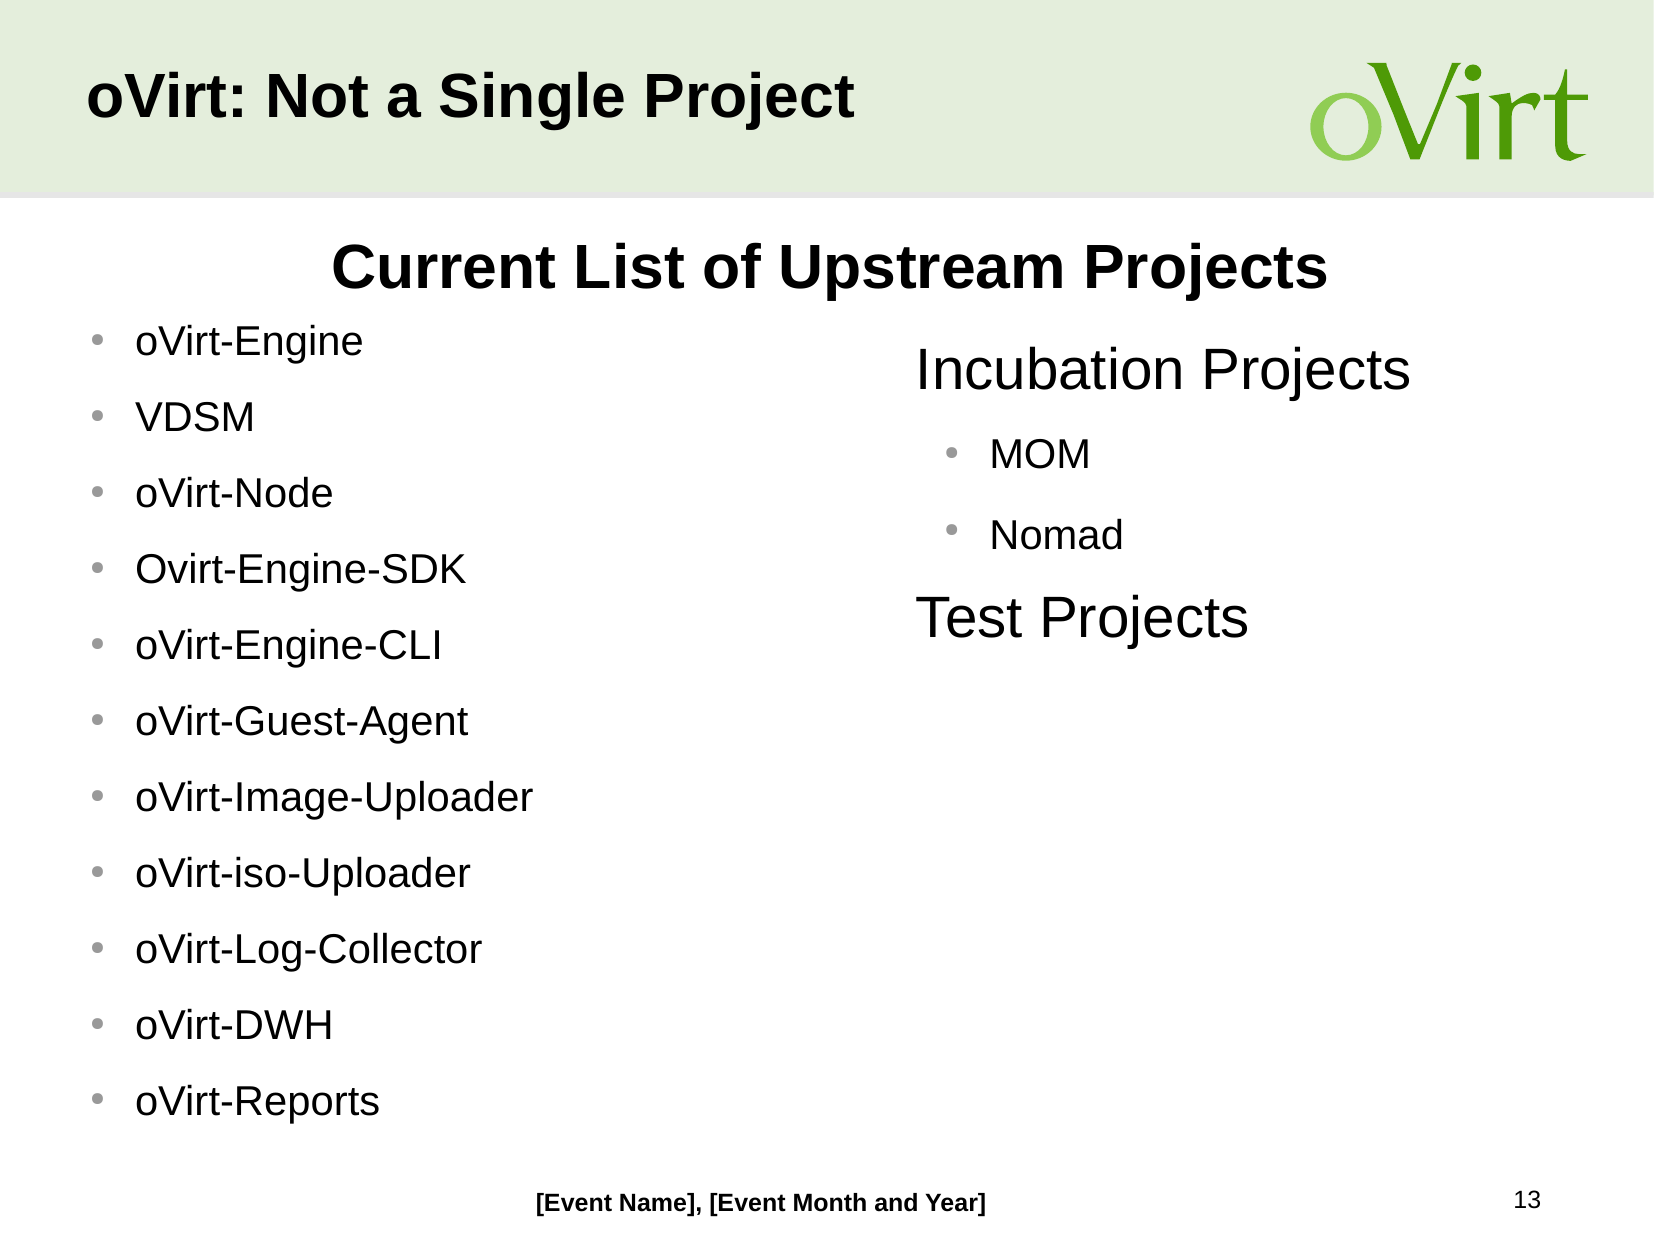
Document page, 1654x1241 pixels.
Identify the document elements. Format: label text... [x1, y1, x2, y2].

title oVirt: Not a Single Project [86, 36, 1307, 225]
list oVirt-Engine VDSM oVirt-Node Ovirt-Engine-SDK oVirt-Engine-CLI oVirt-Guest-Agent oVirt-Image-Uploader oVirt-iso-Uploader oVirt-Log-Collector oVirt-DWH oVirt-Reports [75, 241, 802, 1201]
list Incubation Projects MOM Nomad Test Projects [855, 241, 1582, 932]
title Current List of Upstream Projects [86, 225, 1576, 309]
